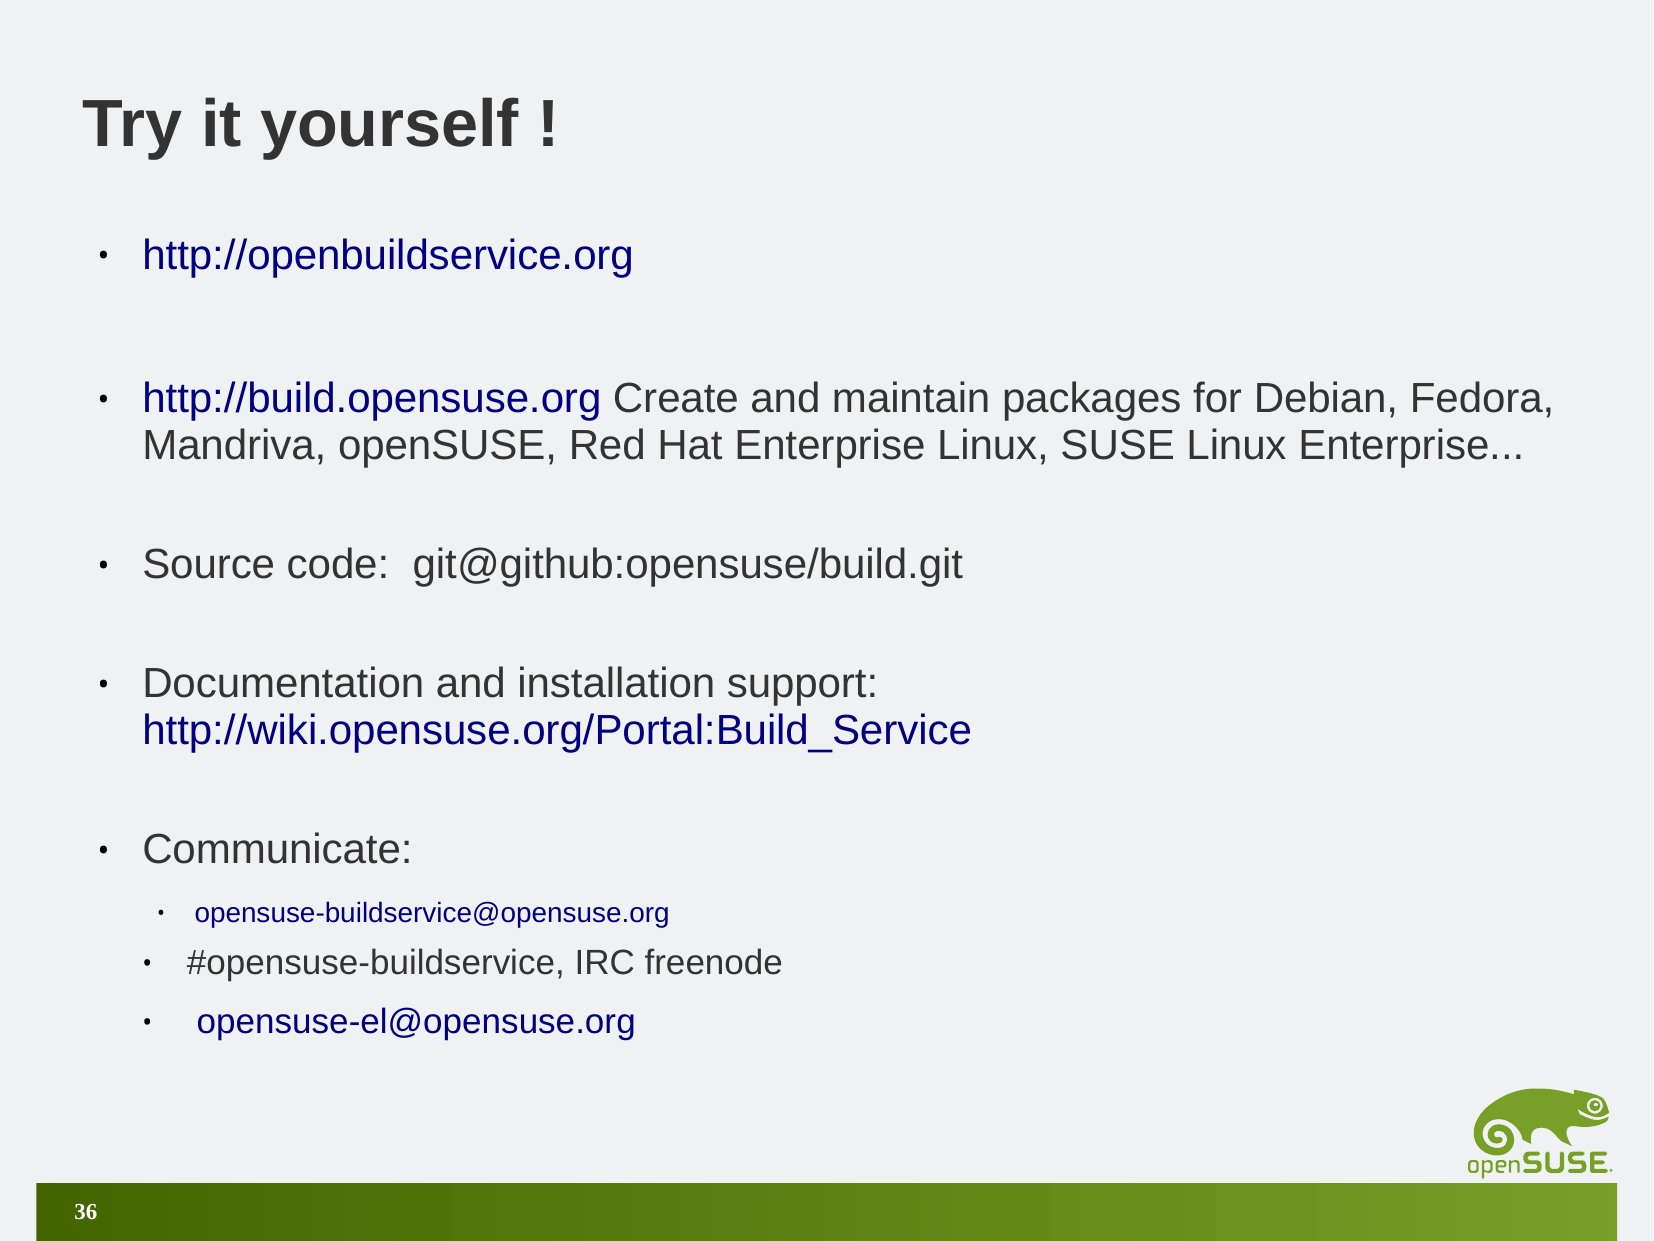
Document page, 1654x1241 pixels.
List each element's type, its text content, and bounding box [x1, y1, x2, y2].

list http://openbuildservice.org http://build.opensuse.org Create and maintain packages for Debian, Fedora, Mandriva, openSUSE, Red Hat Enterprise Linux, SUSE Linux Enterprise... Source code: git@github:opensuse/build.git Documentation and installation support: http://wiki.opensuse.org/Portal:Build_Service Communicate: opensuse-buildservice@opensuse.org #opensuse-buildservice, IRC freenode opensuse-el@opensuse.org [82, 231, 1571, 1050]
picture [0, 0, 1654, 1241]
title Try it yourself ! [82, 49, 1571, 198]
